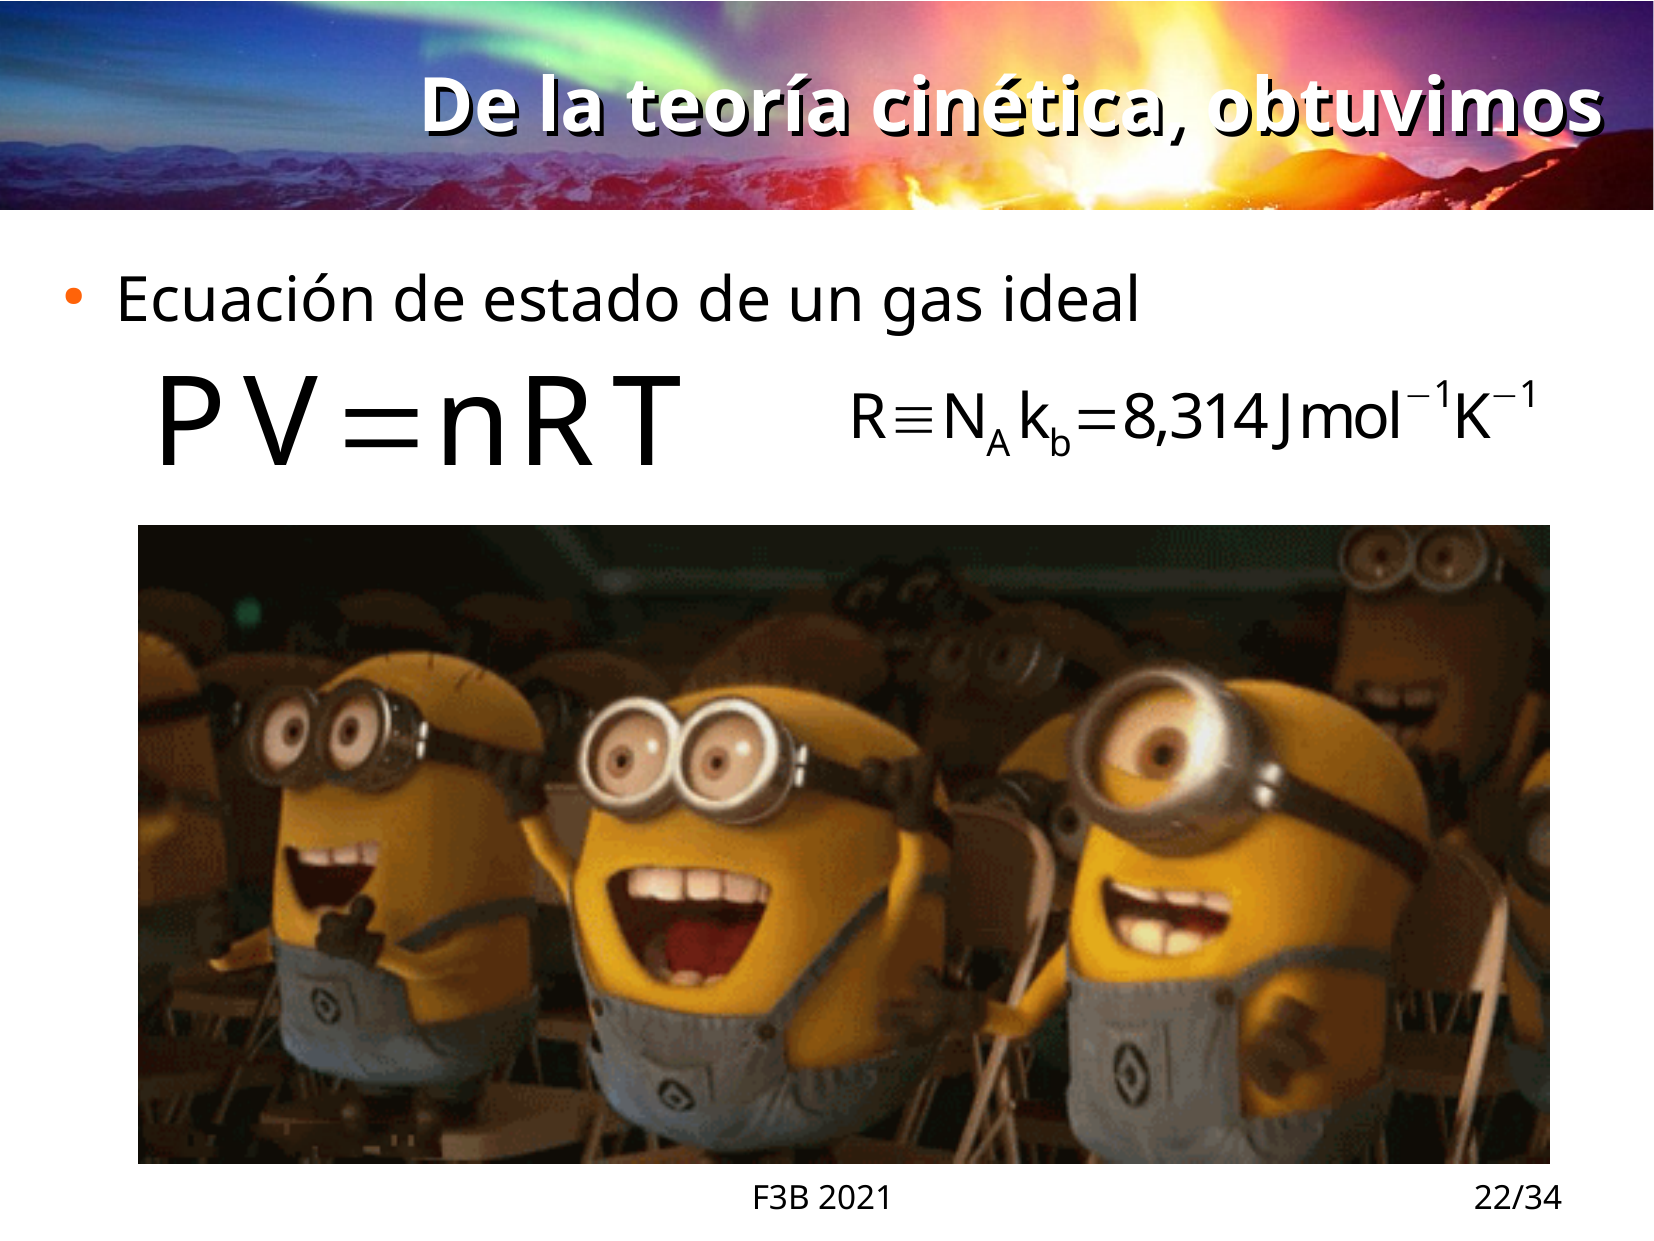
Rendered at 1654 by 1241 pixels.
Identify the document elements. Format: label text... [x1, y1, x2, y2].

chart [842, 371, 1539, 467]
title De la teoría cinética, obtuvimos [45, 15, 1606, 191]
picture [138, 525, 1550, 1164]
chart [145, 345, 691, 497]
list Ecuación de estado de un gas ideal [45, 255, 1606, 1156]
picture [0, 1, 1654, 210]
